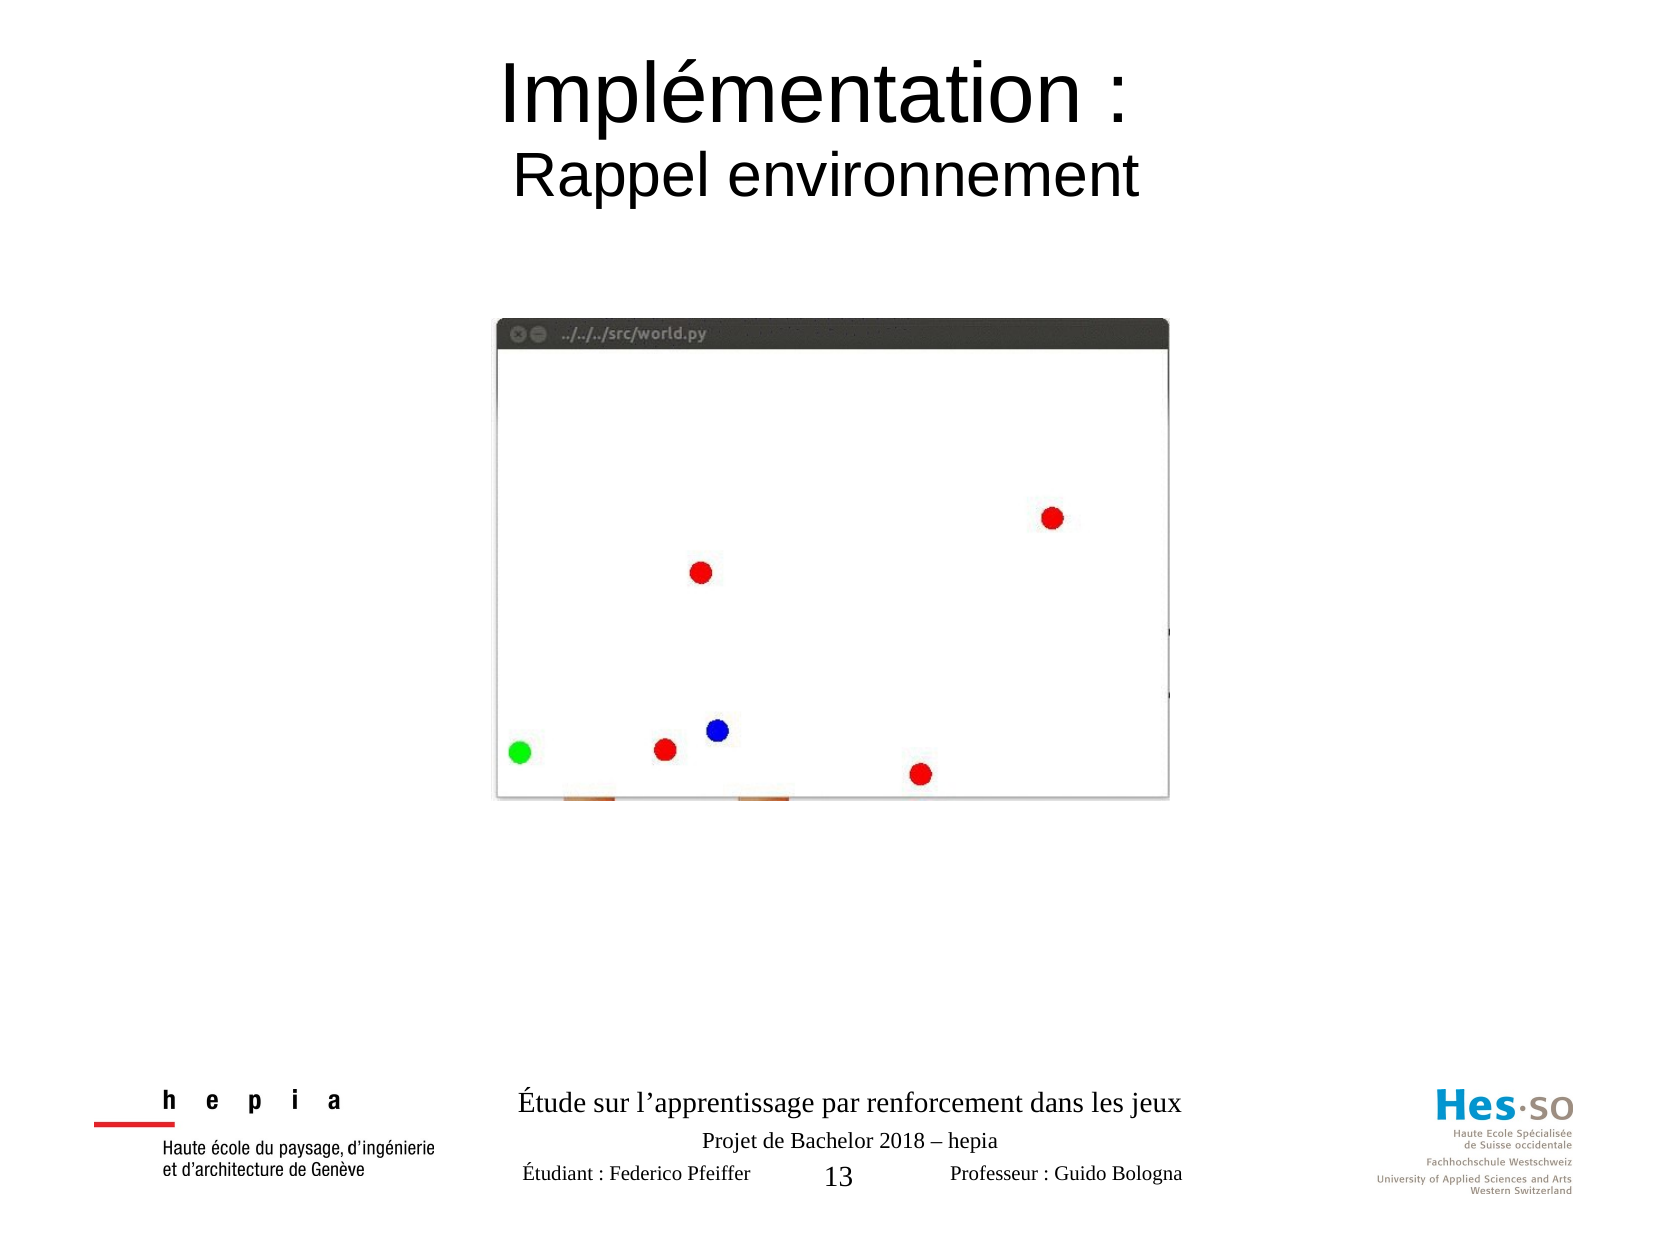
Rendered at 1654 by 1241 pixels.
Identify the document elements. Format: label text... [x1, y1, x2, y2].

picture [491, 318, 1170, 801]
picture [1446, 1089, 1456, 1101]
title Implémentation : Rappel environnement [82, 23, 1571, 231]
picture [94, 1089, 434, 1176]
picture [1370, 1089, 1573, 1194]
